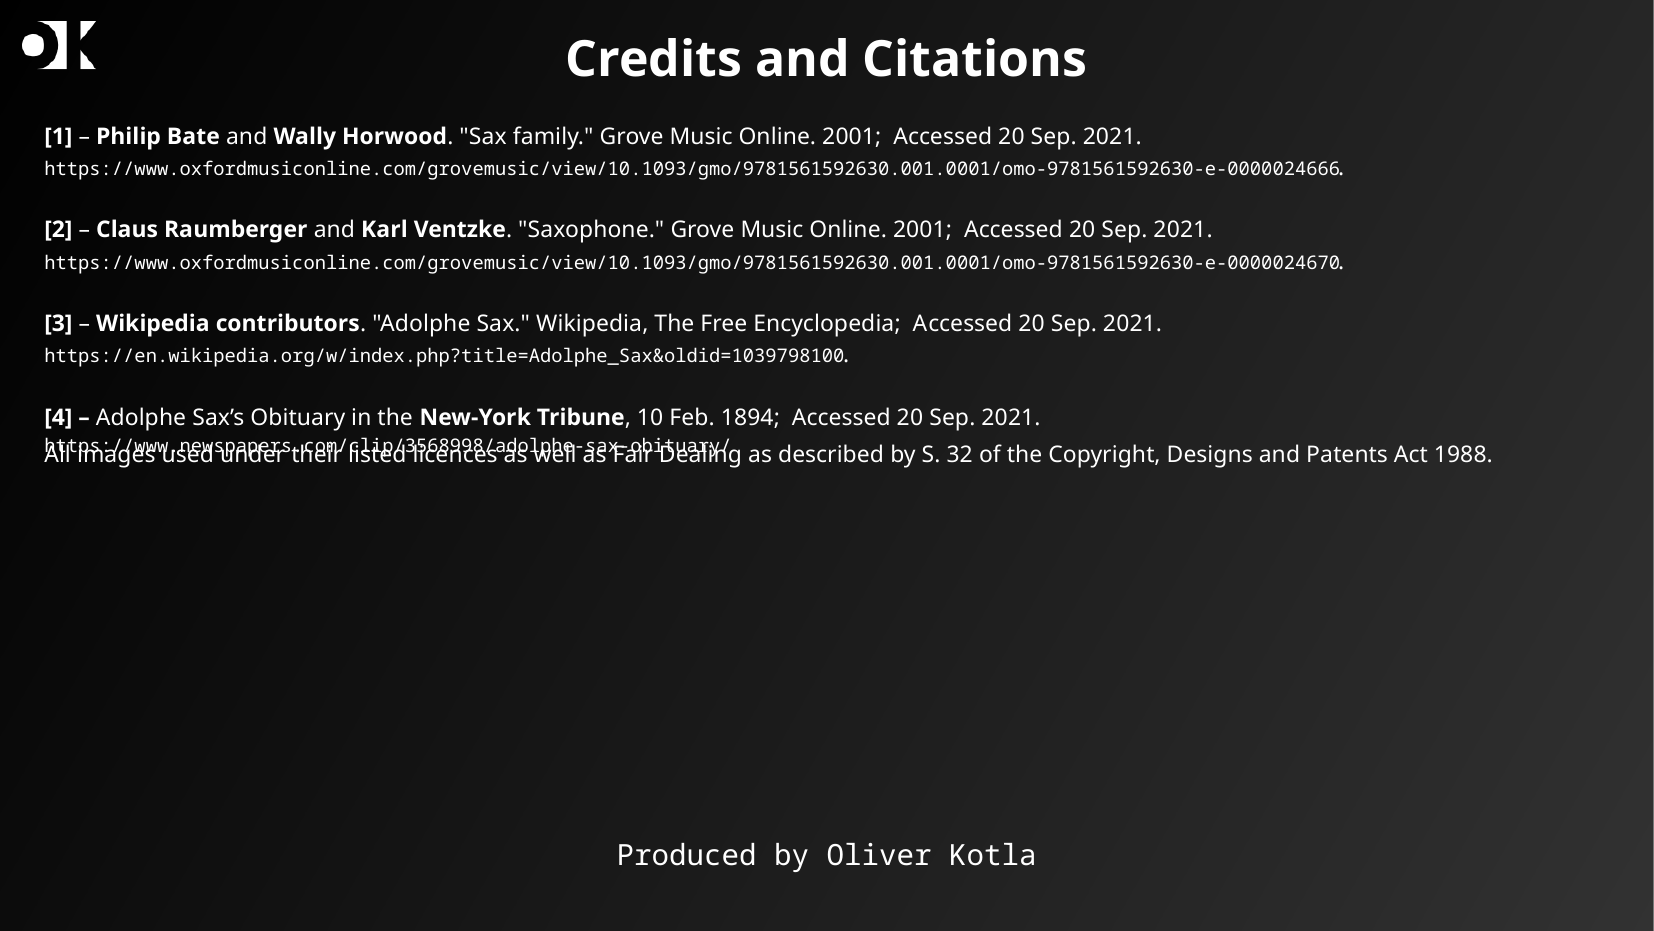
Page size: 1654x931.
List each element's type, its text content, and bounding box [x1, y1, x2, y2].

picture [127, 416, 135, 424]
picture [113, 416, 120, 424]
picture [300, 416, 306, 424]
text_box Credits and Citations [472, 15, 1182, 89]
picture [148, 416, 956, 431]
picture [148, 416, 155, 424]
picture [0, 0, 1654, 931]
picture [254, 416, 264, 423]
picture [653, 416, 660, 423]
picture [913, 416, 920, 423]
text_box All images used under their listed licences as well as Fair Dealing as described by S. 32 of the Copyright, Designs and Patents Act 1988. [29, 431, 1597, 473]
text_box Produced by Oliver Kotla [601, 826, 1052, 879]
picture [272, 416, 279, 424]
picture [879, 416, 886, 424]
picture [737, 417, 744, 424]
picture [958, 416, 965, 424]
picture [997, 416, 1004, 423]
text_box [1] – Philip Bate and Wally Horwood. "Sax family." Grove Music Online. 2001; Accessed 20 Sep. 2021. https://www.oxfordmusiconline.com/grovemusic/view/10.1093/gmo/9781561592630.001.0001/omo-9781561592630-e-0000024666. [2] – Claus Raumberger and Karl Ventzke. "Saxophone." Grove Music Online. 2001; Accessed 20 Sep. 2021. https://www.oxfordmusiconline.com/grovemusic/view/10.1093/gmo/9781561592630.001.0001/omo-9781561592630-e-0000024670. [3] – Wikipedia contributors. "Adolphe Sax." Wikipedia, The Free Encyclopedia; Accessed 20 Sep. 2021. https://en.wikipedia.org/w/index.php?title=Adolphe_Sax&oldid=1039798100. [4] – Adolphe Sax’s Obituary in the New-York Tribune, 10 Feb. 1894; Accessed 20 Sep. 2021. https://www.newspapers.com/clip/3568998/adolphe-sax-obituary/ [29, 112, 1654, 416]
picture [698, 416, 705, 424]
